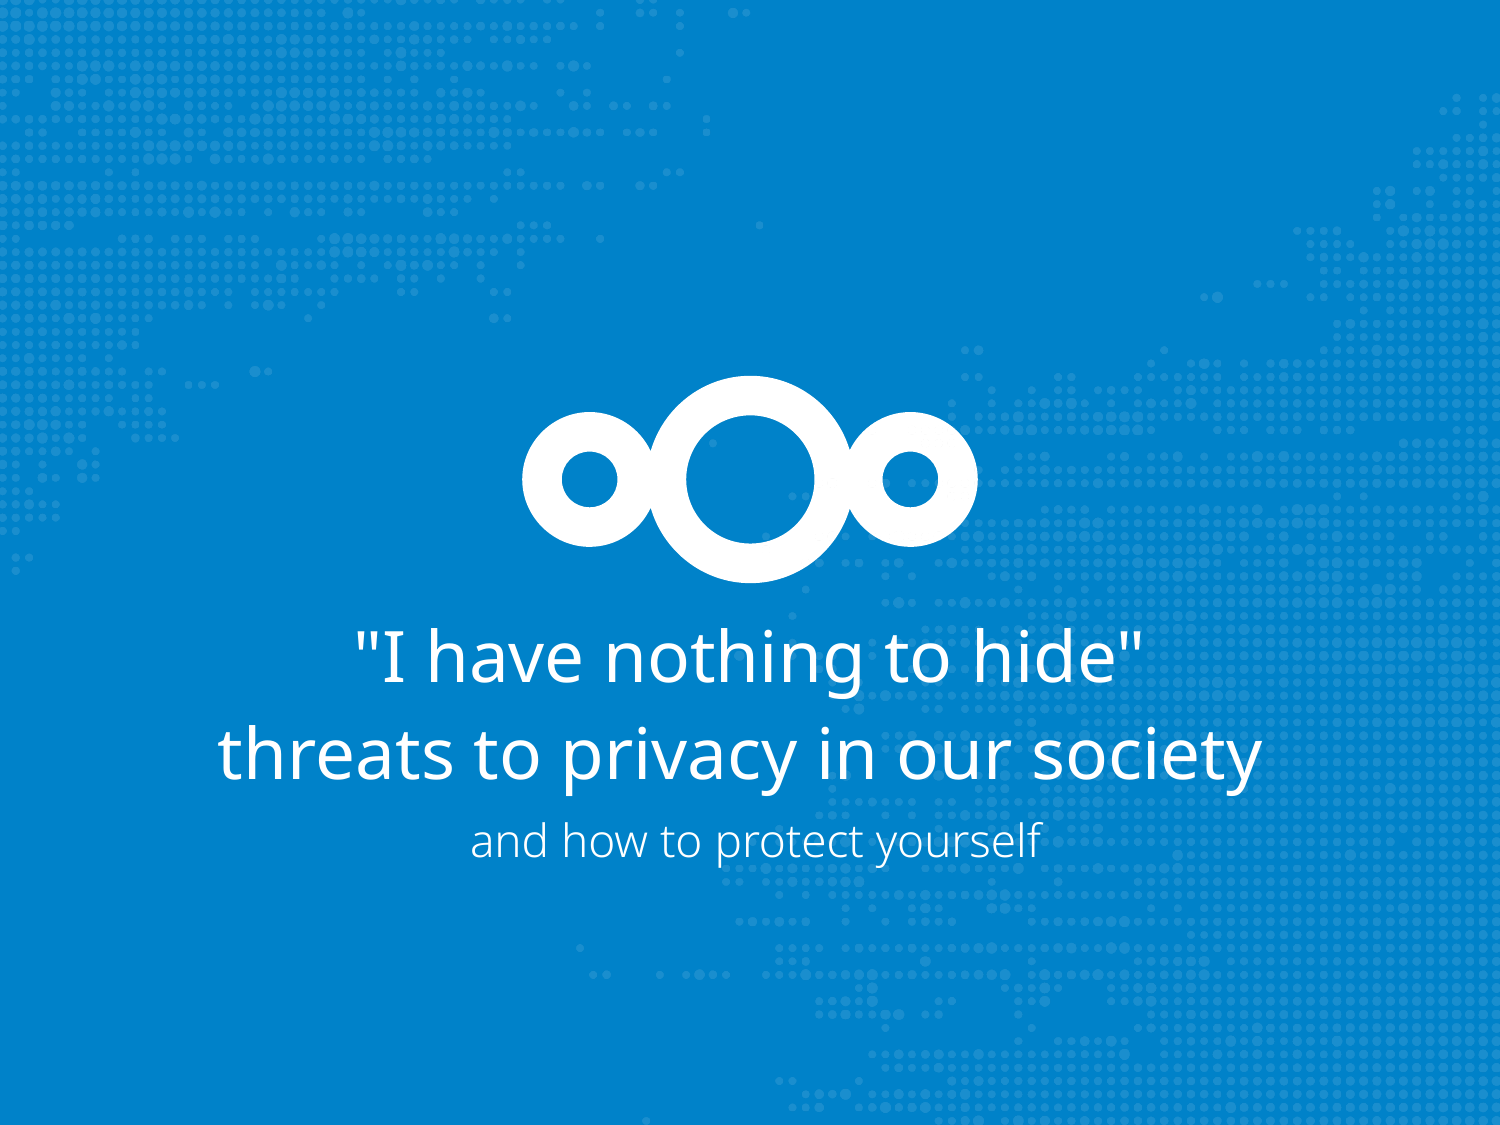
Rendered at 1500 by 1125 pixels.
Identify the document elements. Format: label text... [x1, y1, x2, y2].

subtitle and how to protect yourself [74, 558, 1425, 1125]
